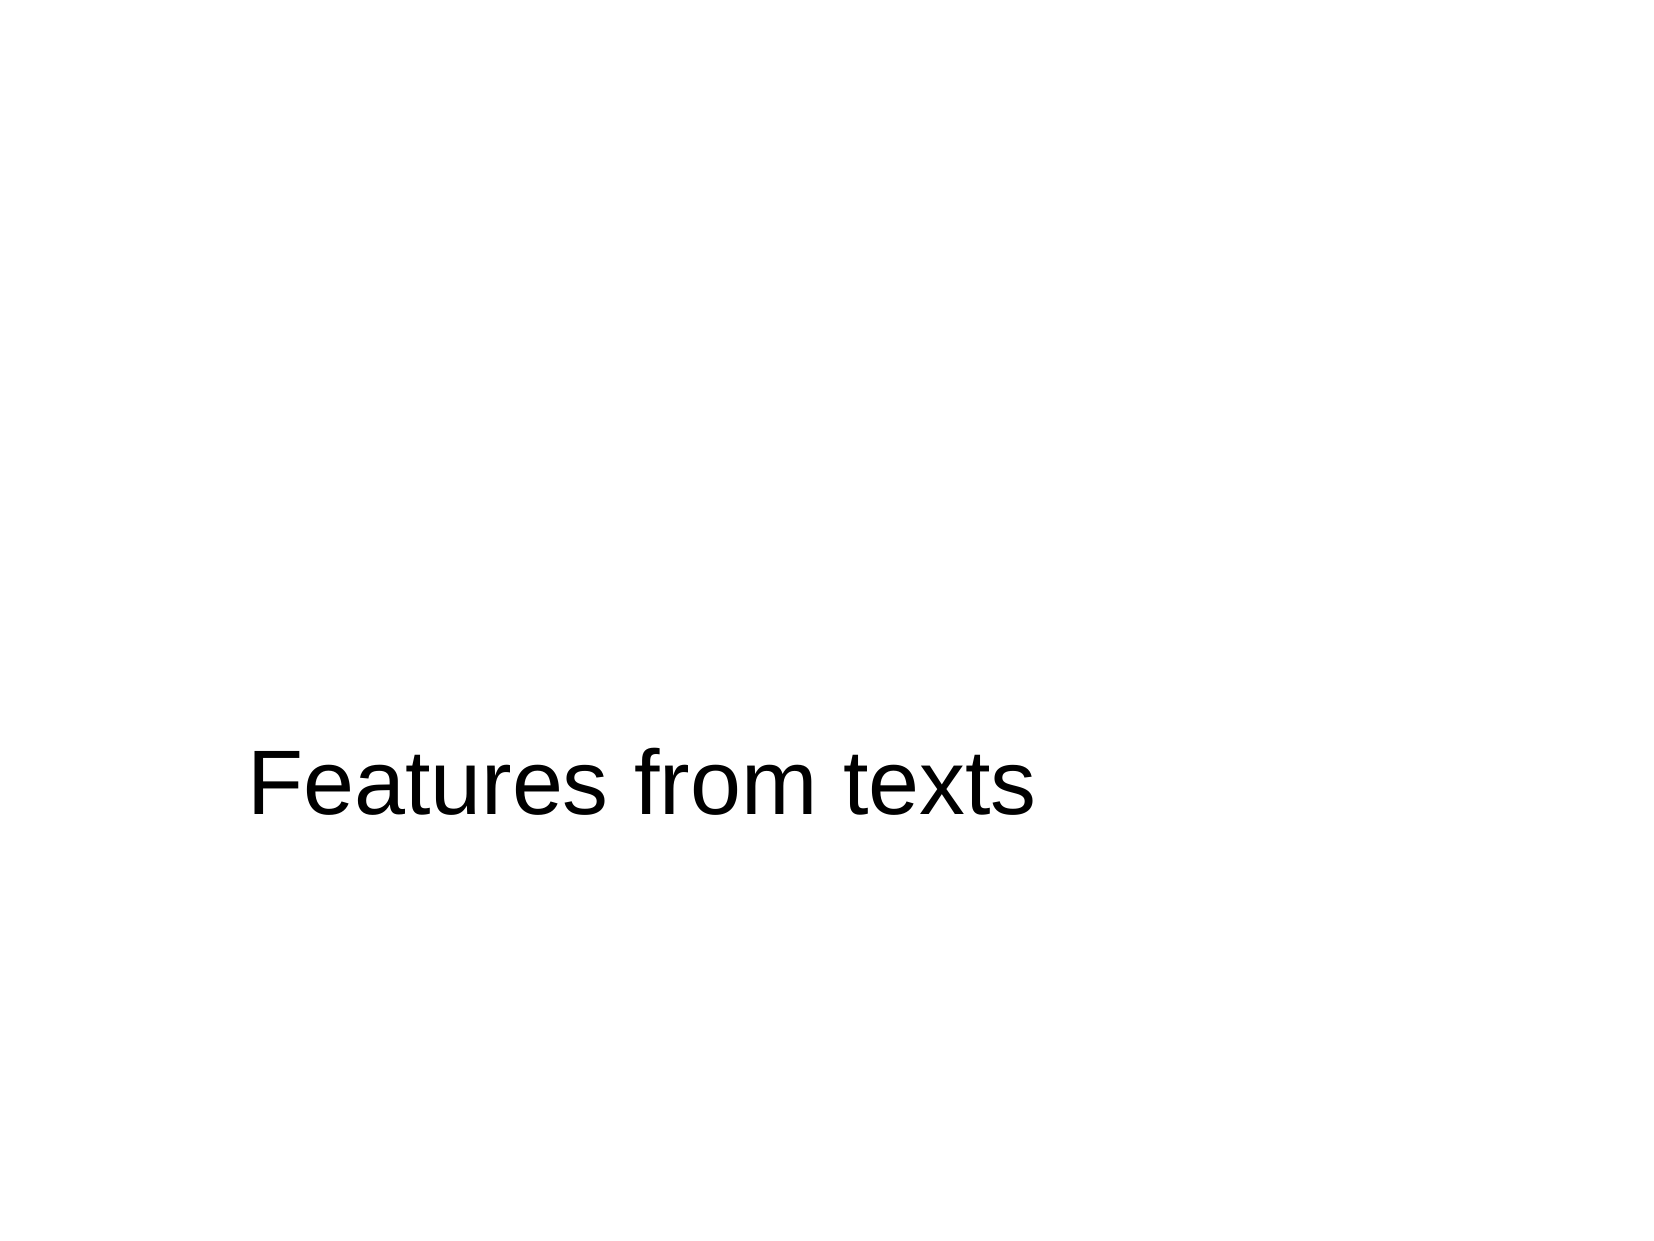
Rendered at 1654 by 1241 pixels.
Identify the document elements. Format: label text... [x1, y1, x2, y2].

title Features from texts [0, 686, 1387, 880]
